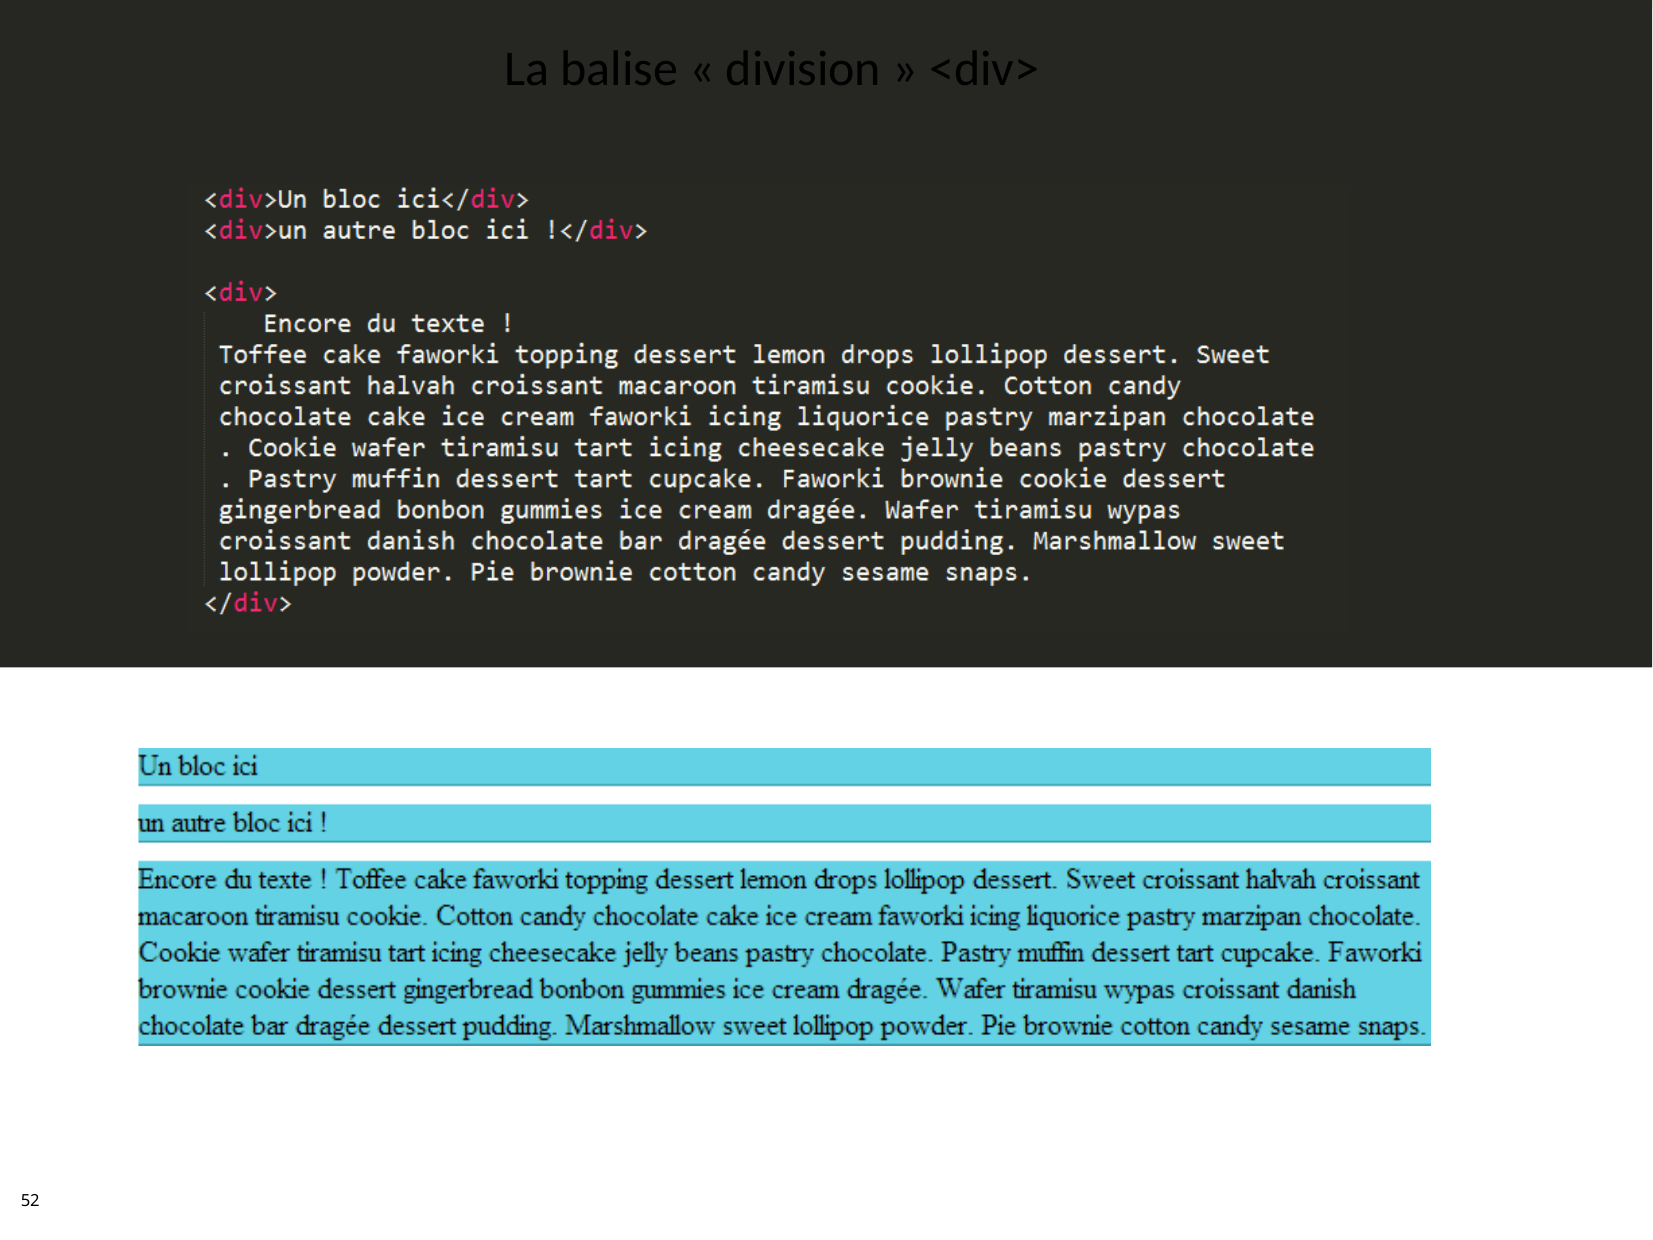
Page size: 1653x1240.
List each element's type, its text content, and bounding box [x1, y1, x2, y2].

title La balise « division » <div> [502, 33, 1152, 185]
text_box <numéro> [14, 1189, 46, 1213]
picture [137, 748, 1431, 1047]
picture [189, 185, 1350, 632]
text_box [0, 0, 1653, 668]
